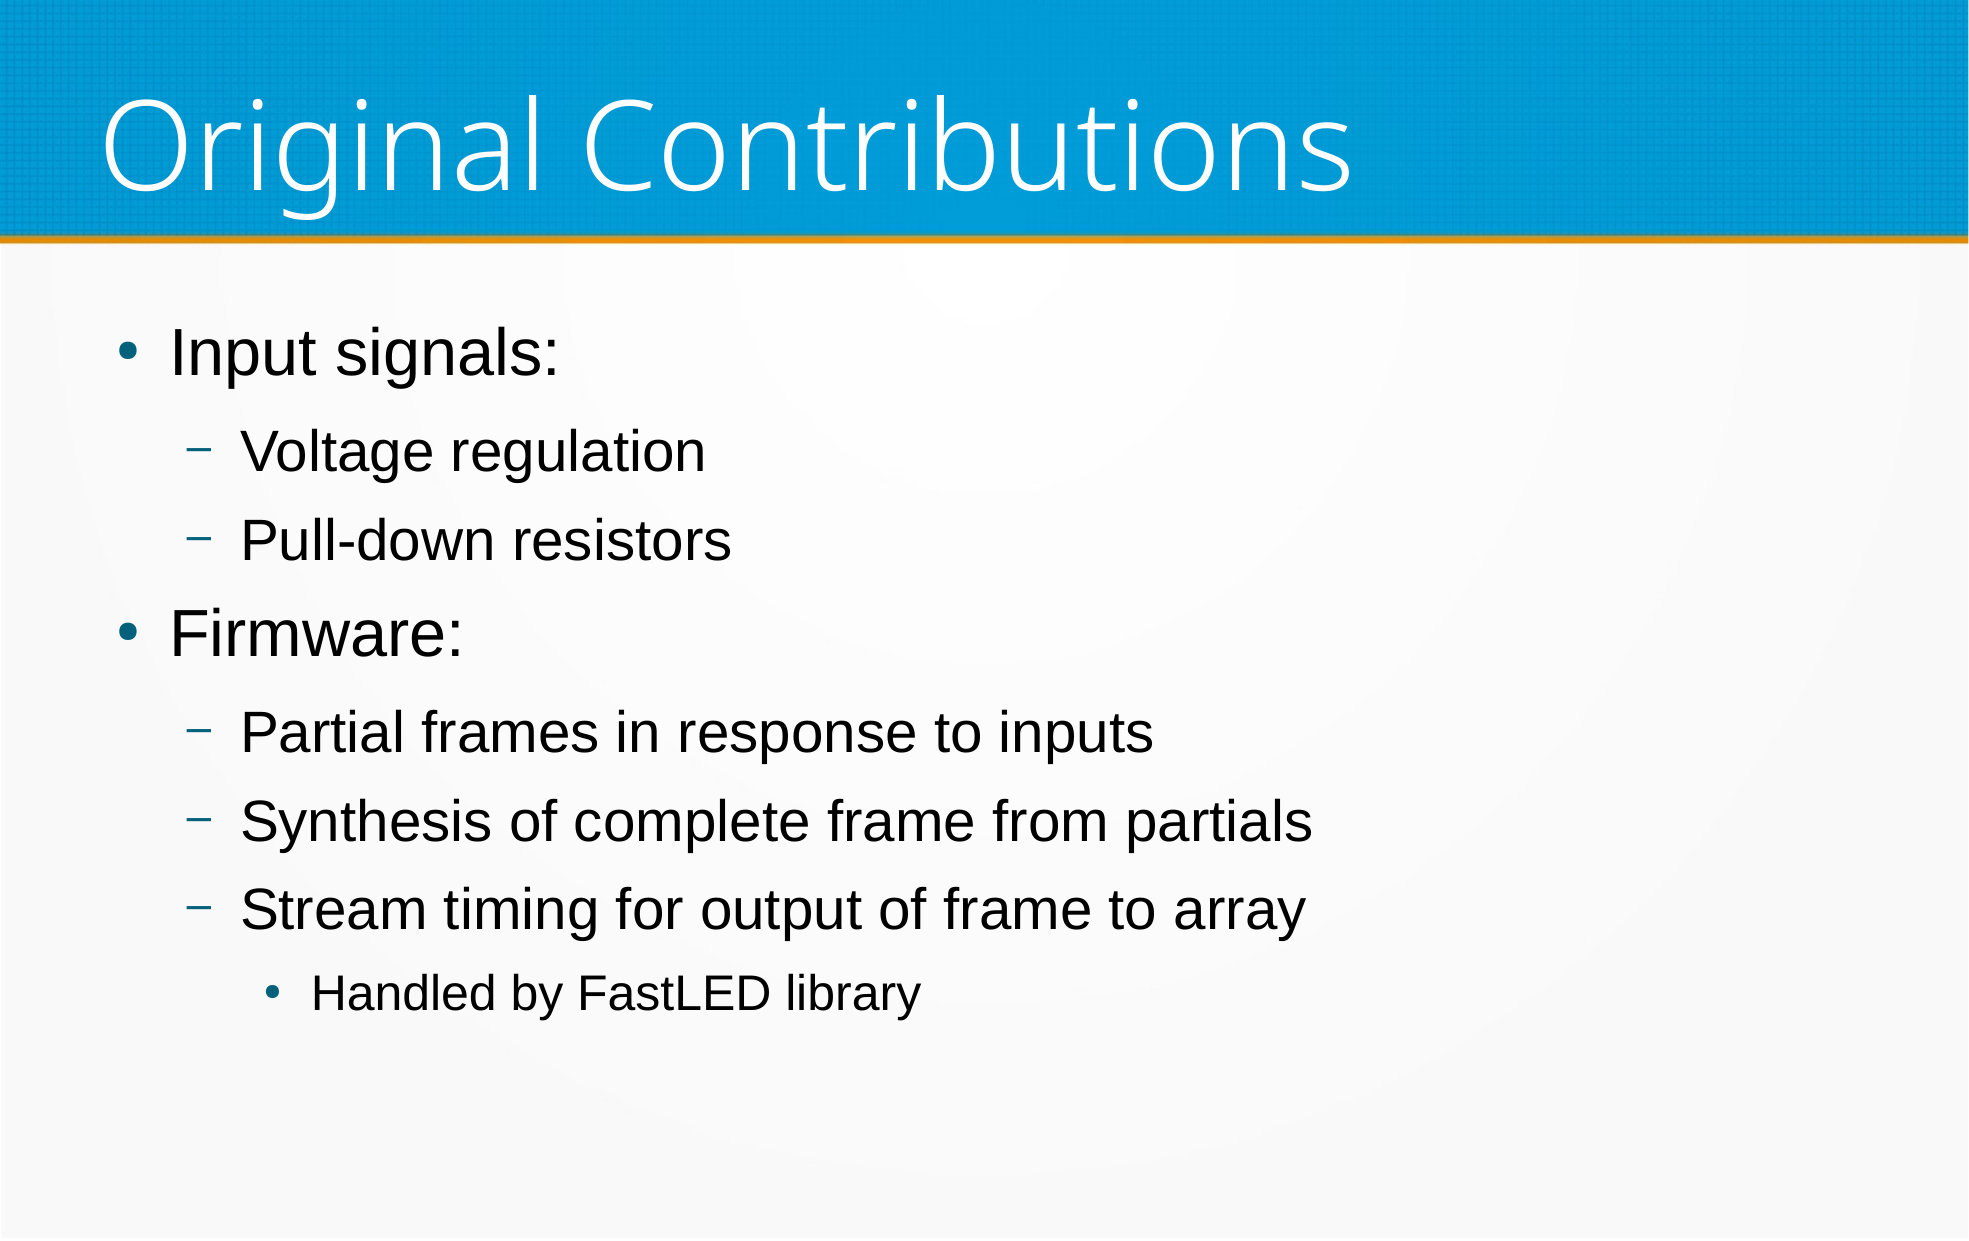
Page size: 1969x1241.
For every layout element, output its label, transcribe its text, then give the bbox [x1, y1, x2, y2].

title Original Contributions [98, 19, 1870, 227]
picture [0, 233, 1969, 1241]
list Input signals: Voltage regulation Pull-down resistors Firmware: Partial frames in response to inputs Synthesis of complete frame from partials Stream timing for output of frame to array Handled by FastLED library [98, 315, 1861, 1081]
